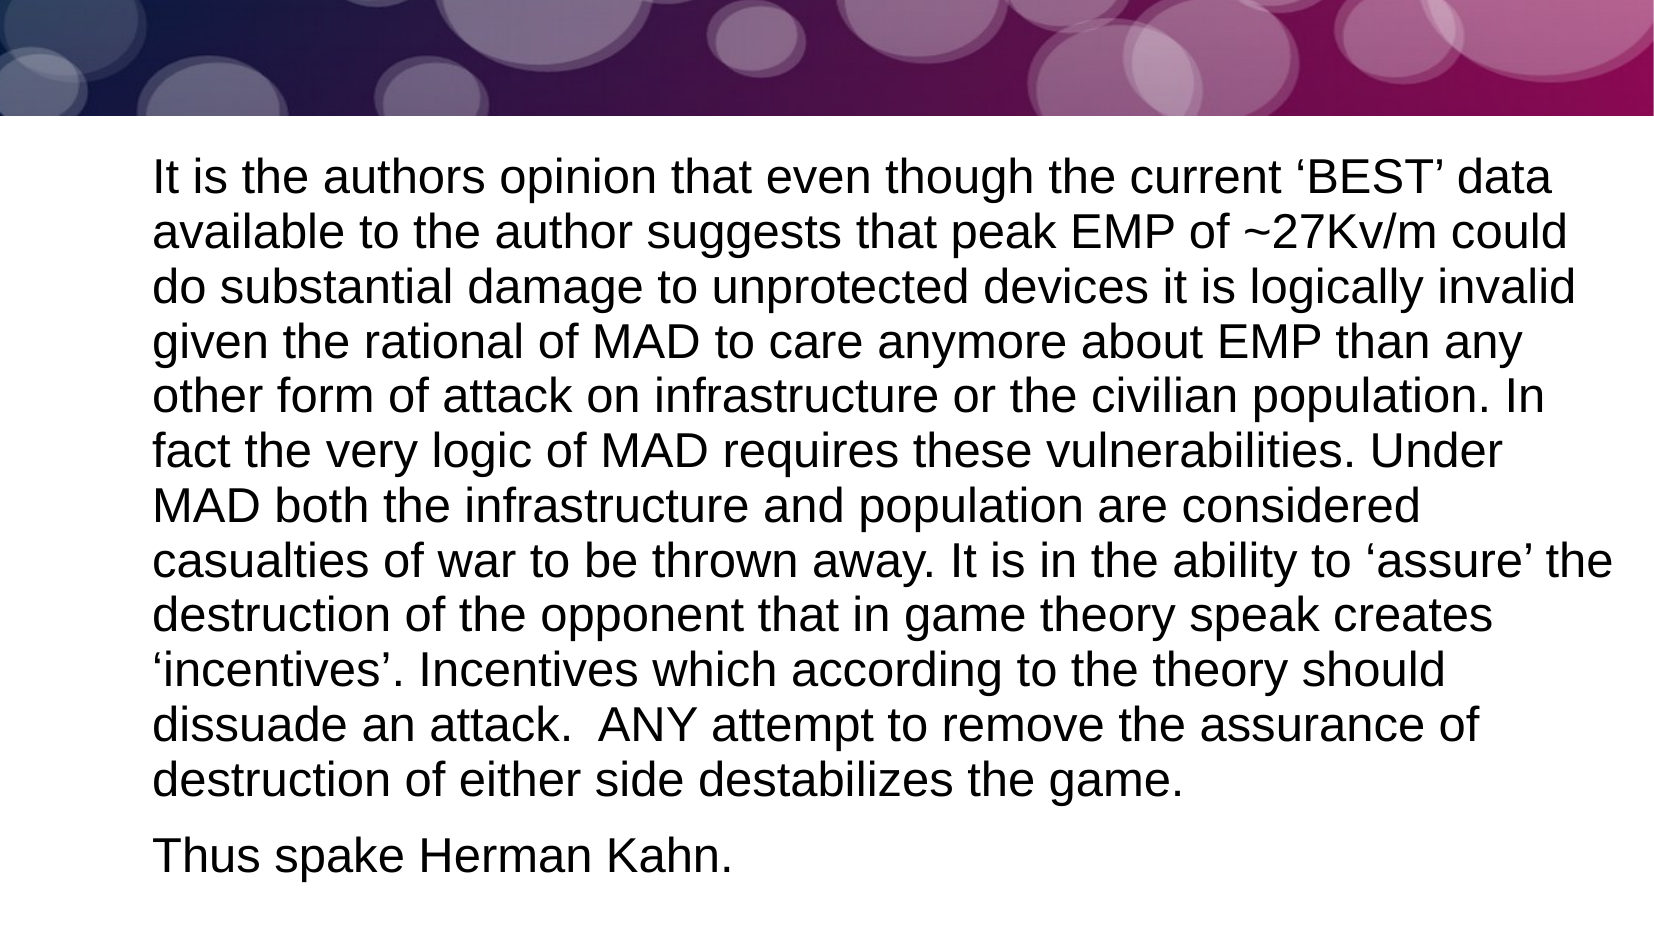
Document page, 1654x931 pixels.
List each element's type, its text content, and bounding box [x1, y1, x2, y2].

picture [0, 0, 1654, 116]
list It is the authors opinion that even though the current ‘BEST’ data available to the author suggests that peak EMP of ~27Kv/m could do substantial damage to unprotected devices it is logically invalid given the rational of MAD to care anymore about EMP than any other form of attack on infrastructure or the civilian population. In fact the very logic of MAD requires these vulnerabilities. Under MAD both the infrastructure and population are considered casualties of war to be thrown away. It is in the ability to ‘assure’ the destruction of the opponent that in game theory speak creates ‘incentives’. Incentives which according to the theory should dissuade an attack. ANY attempt to remove the assurance of destruction of either side destabilizes the game. Thus spake Herman Kahn. [82, 149, 1621, 886]
